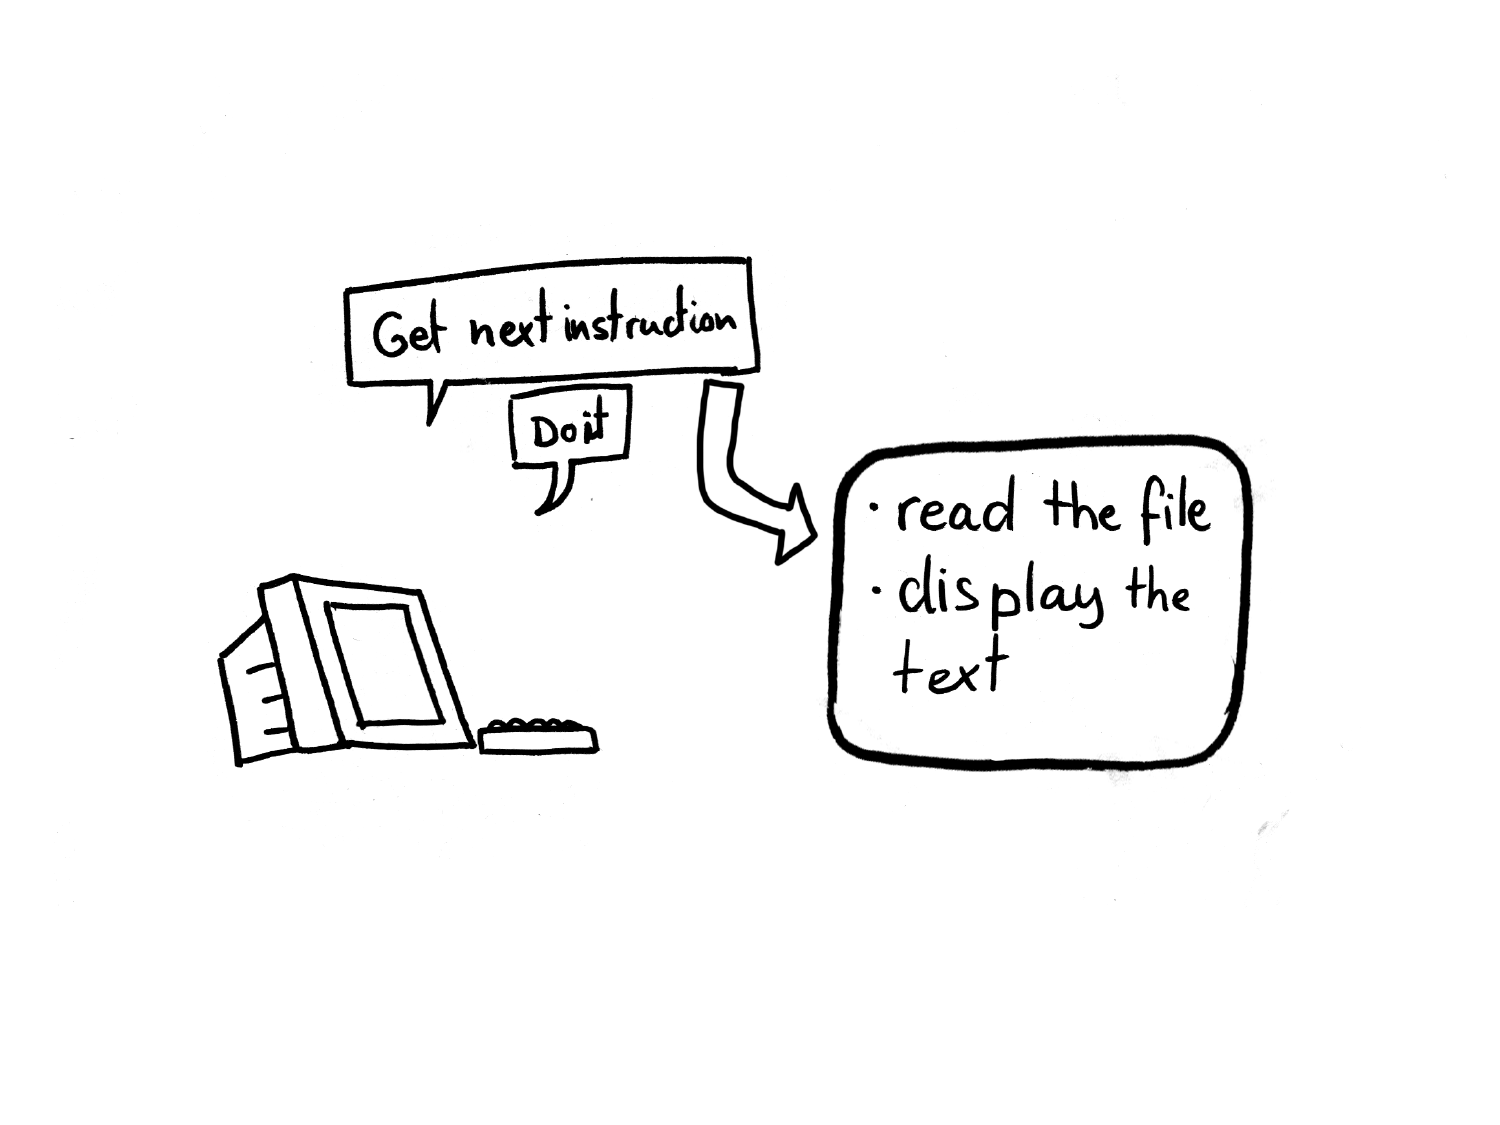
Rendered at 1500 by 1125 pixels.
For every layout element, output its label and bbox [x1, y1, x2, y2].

picture [53, 74, 1472, 976]
